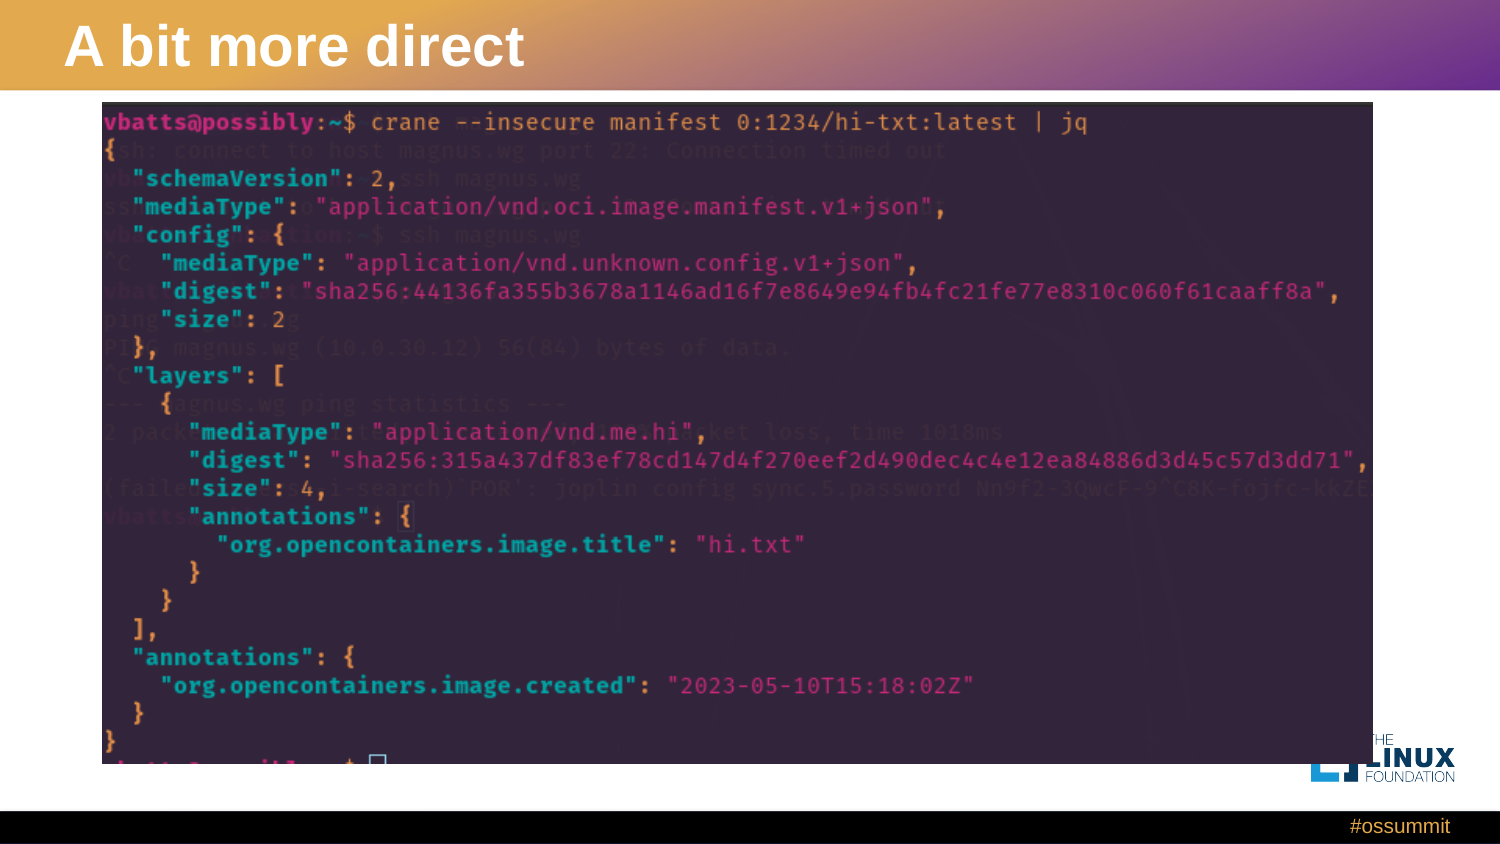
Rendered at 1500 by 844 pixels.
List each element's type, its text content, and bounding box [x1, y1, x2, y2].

picture [0, 0, 1500, 90]
picture [102, 102, 1455, 782]
title A bit more direct [48, 6, 1425, 87]
